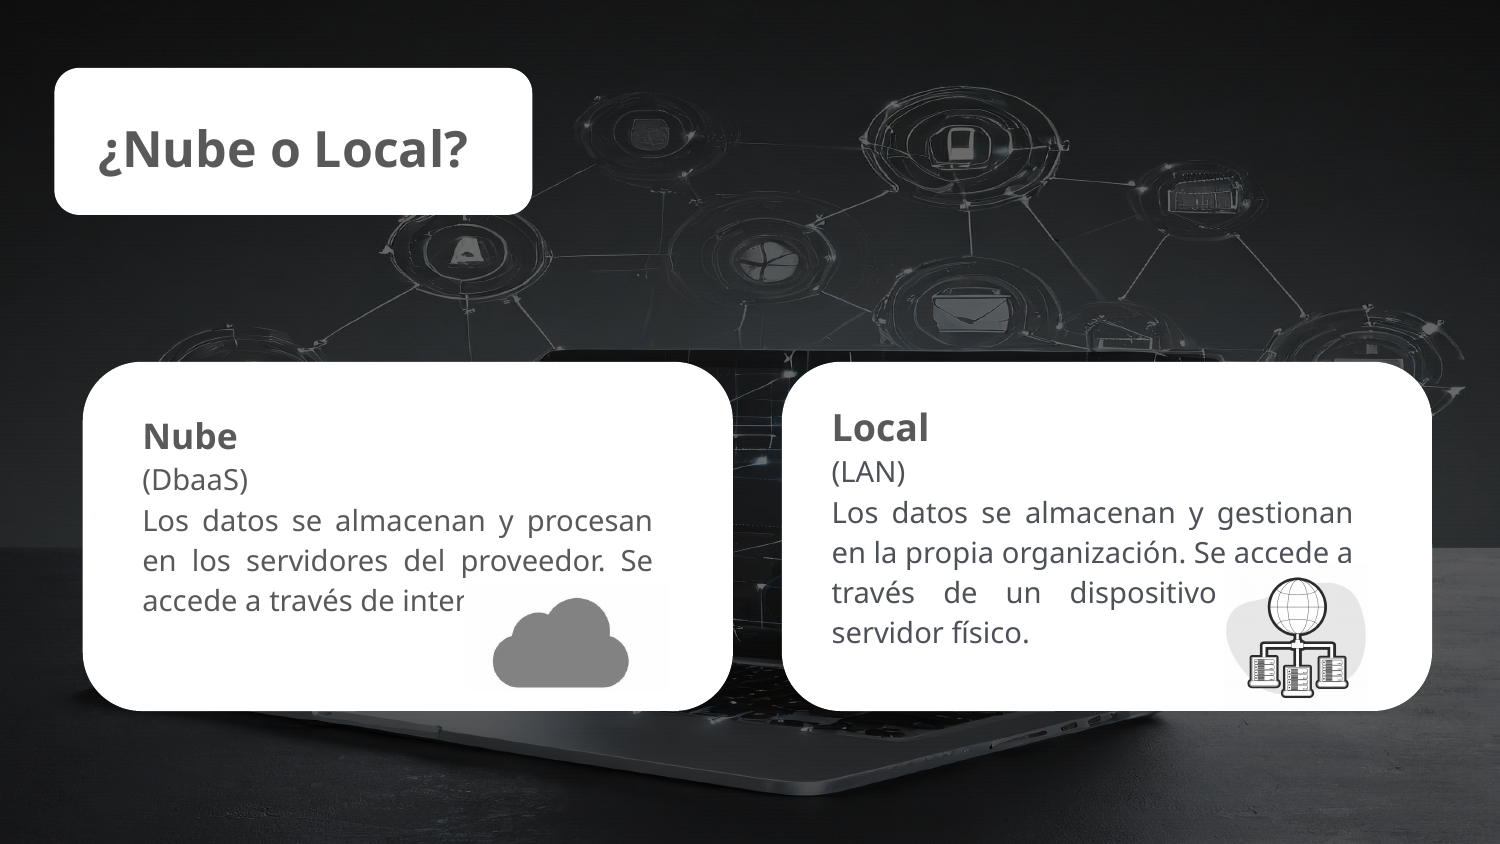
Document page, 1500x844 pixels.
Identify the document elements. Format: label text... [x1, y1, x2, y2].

text_box [83, 362, 733, 711]
text_box [55, 68, 532, 215]
text_box Nube (DbaaS) Los datos se almacenan y procesan en los servidores del proveedor. Se accede a través de internet. [127, 392, 669, 681]
picture [0, 0, 1500, 844]
text_box [782, 362, 1432, 711]
text_box ¿Nube o Local? [83, 102, 1409, 181]
text_box Local (LAN) Los datos se almacenan y gestionan en la propia organización. Se accede a través de un dispositivo local o servidor físico. [816, 381, 1370, 691]
